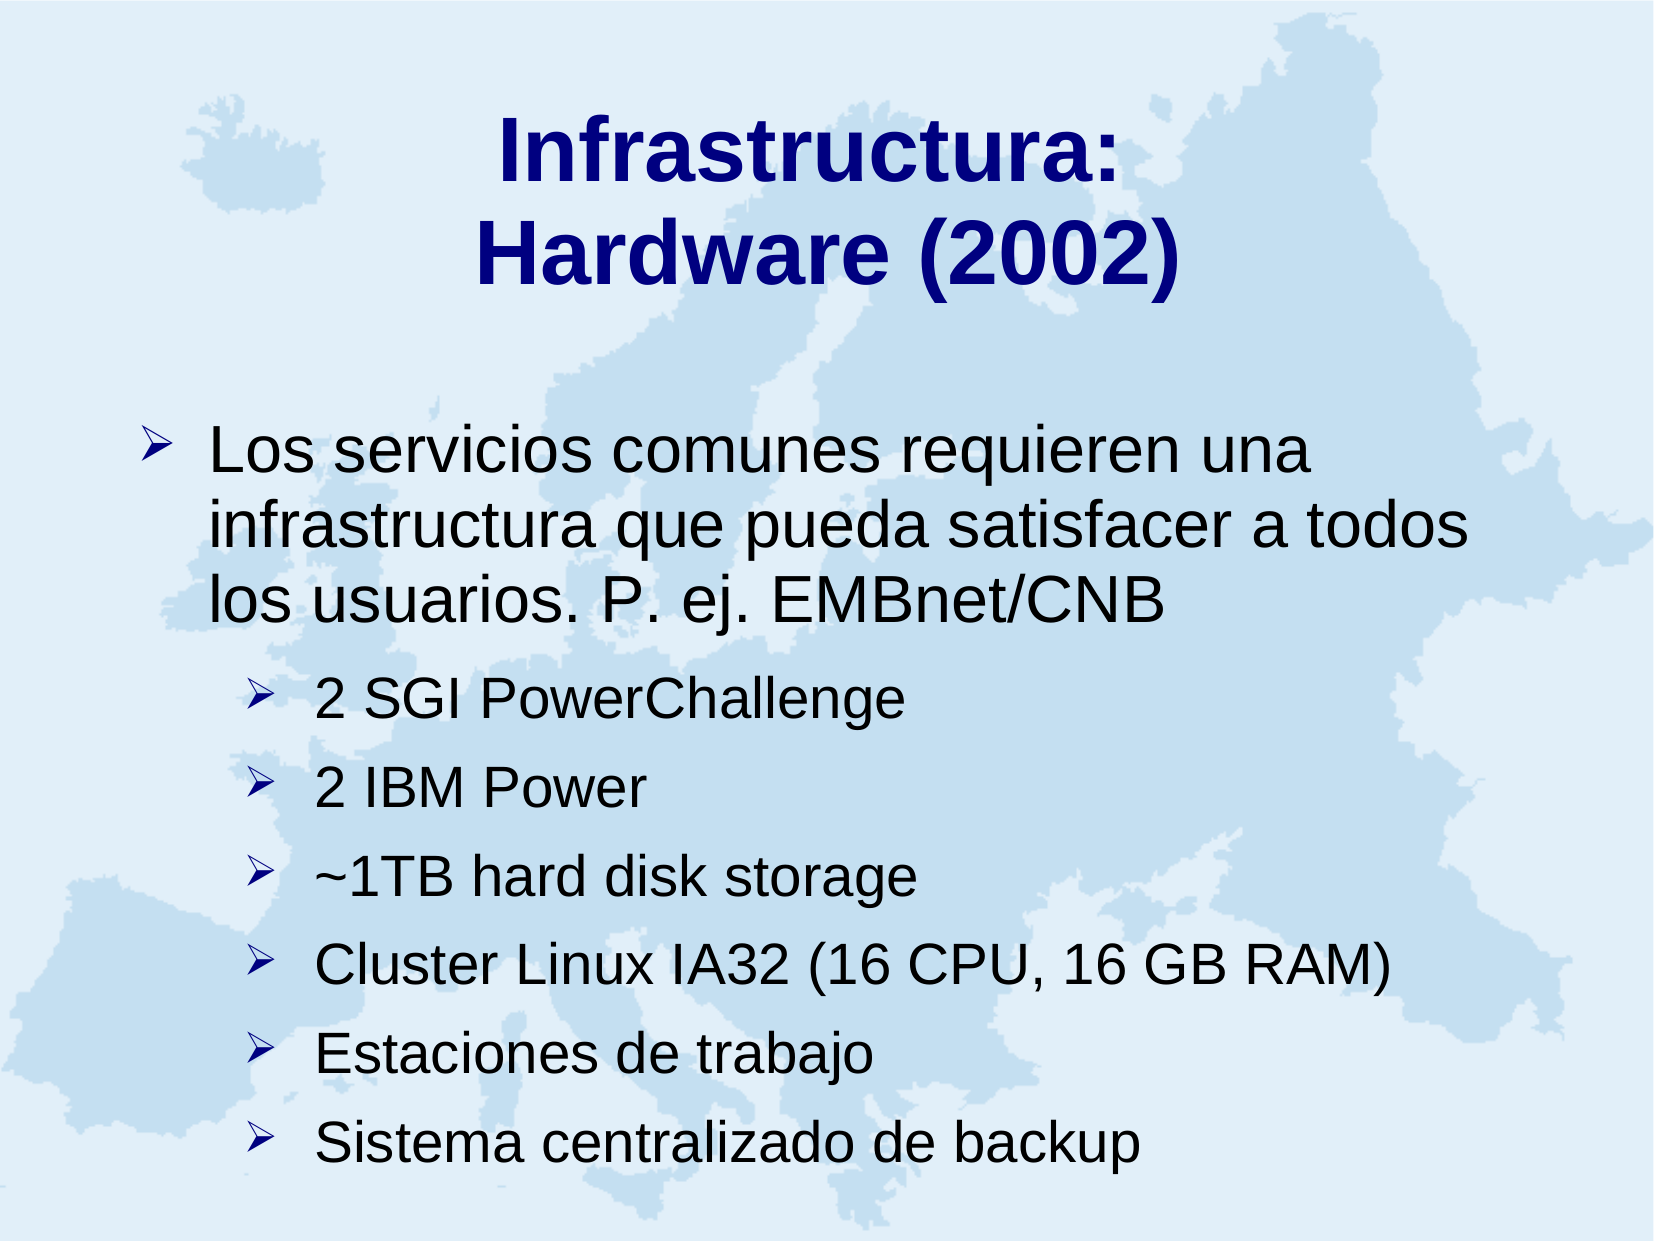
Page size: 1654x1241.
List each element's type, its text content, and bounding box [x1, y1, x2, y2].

list Los servicios comunes requieren una infrastructura que pueda satisfacer a todos los usuarios. P. ej. EMBnet/CNB 2 SGI PowerChallenge 2 IBM Power ~1TB hard disk storage Cluster Linux IA32 (16 CPU, 16 GB RAM) Estaciones de trabajo Sistema centralizado de backup [125, 412, 1538, 1194]
picture [0, 0, 1654, 1241]
title Infrastructura: Hardware (2002) [121, 98, 1501, 305]
